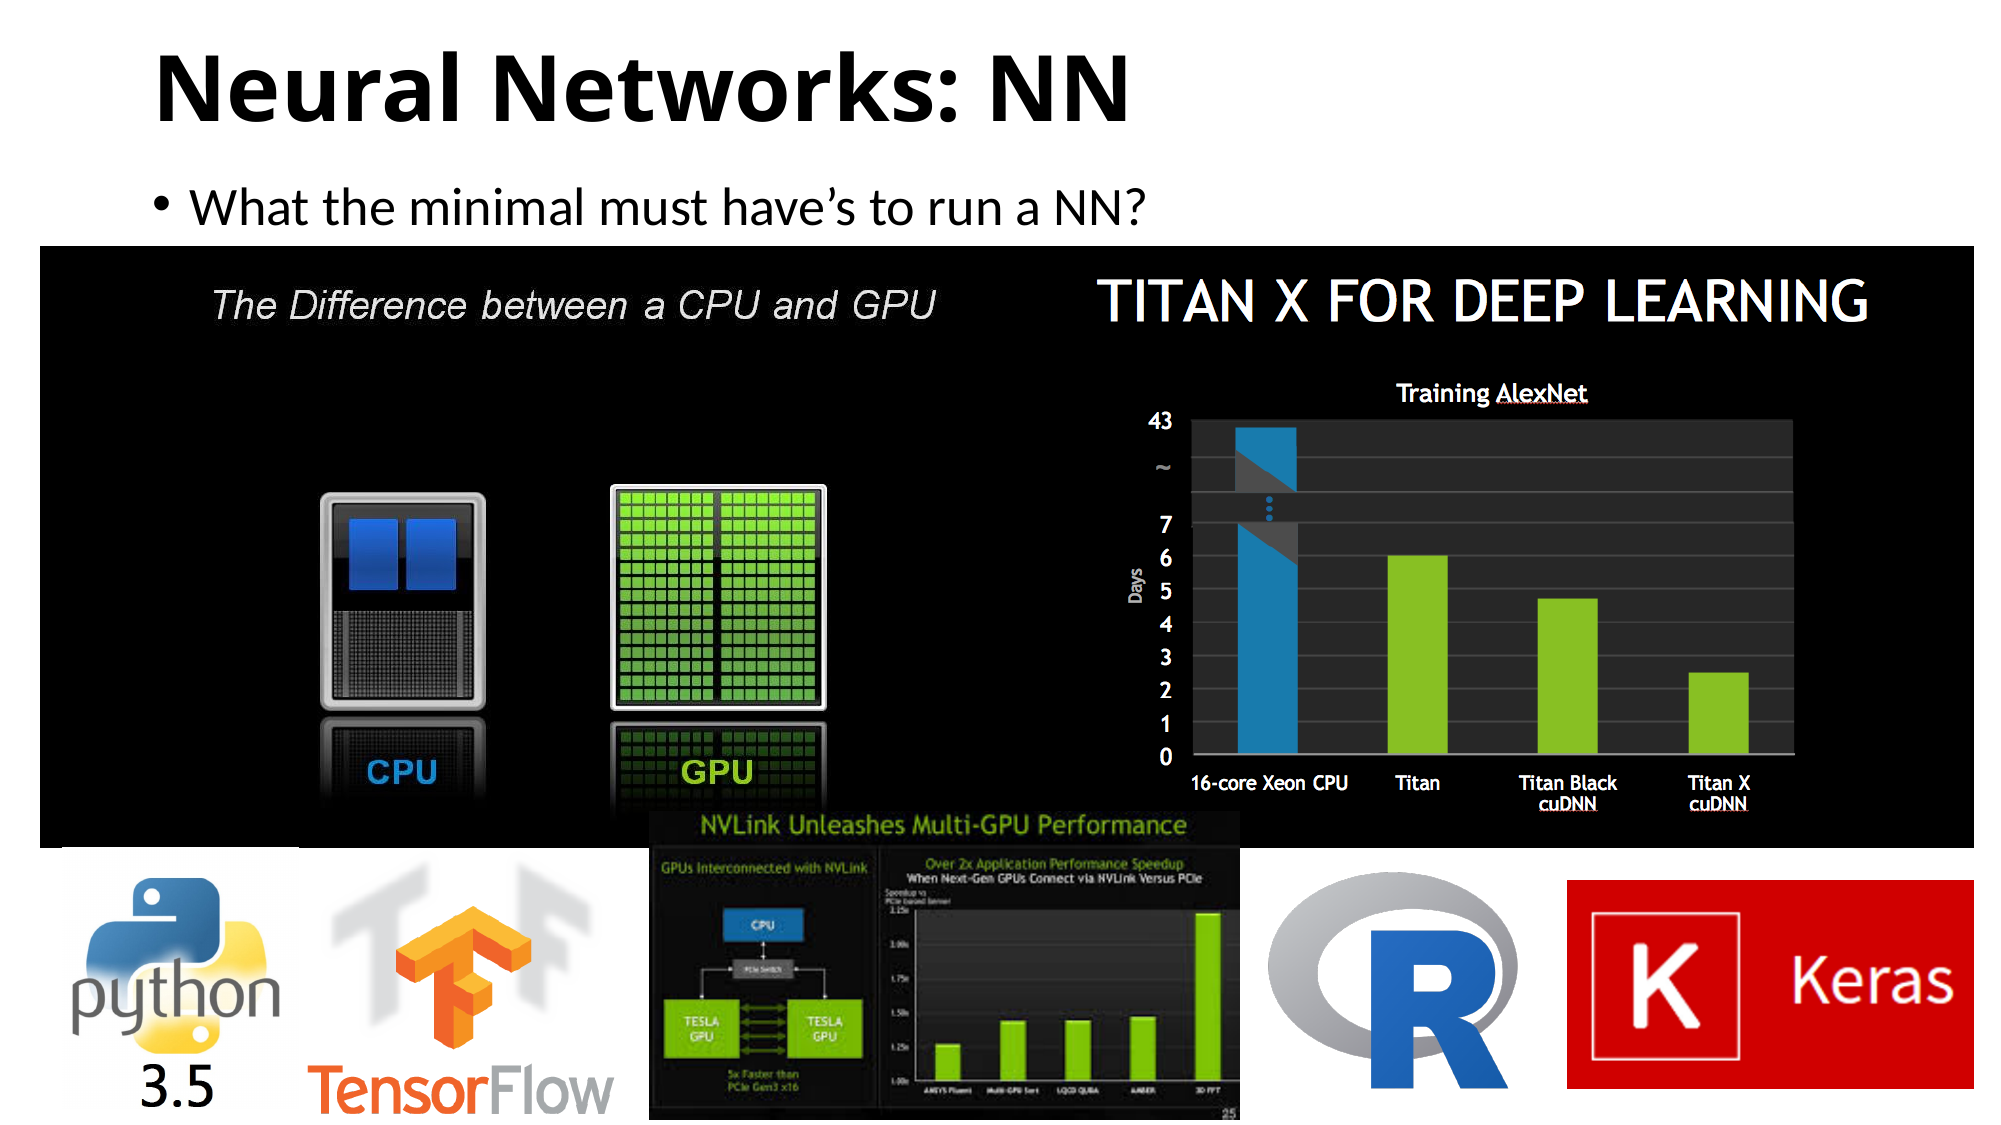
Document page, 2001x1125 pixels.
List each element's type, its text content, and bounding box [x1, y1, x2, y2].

picture [1567, 880, 1974, 1089]
picture [1268, 871, 1518, 1089]
list What the minimal must have’s to run a NN? [137, 176, 1748, 246]
title Neural Networks: NN [137, 33, 1863, 150]
picture [40, 246, 1974, 1125]
